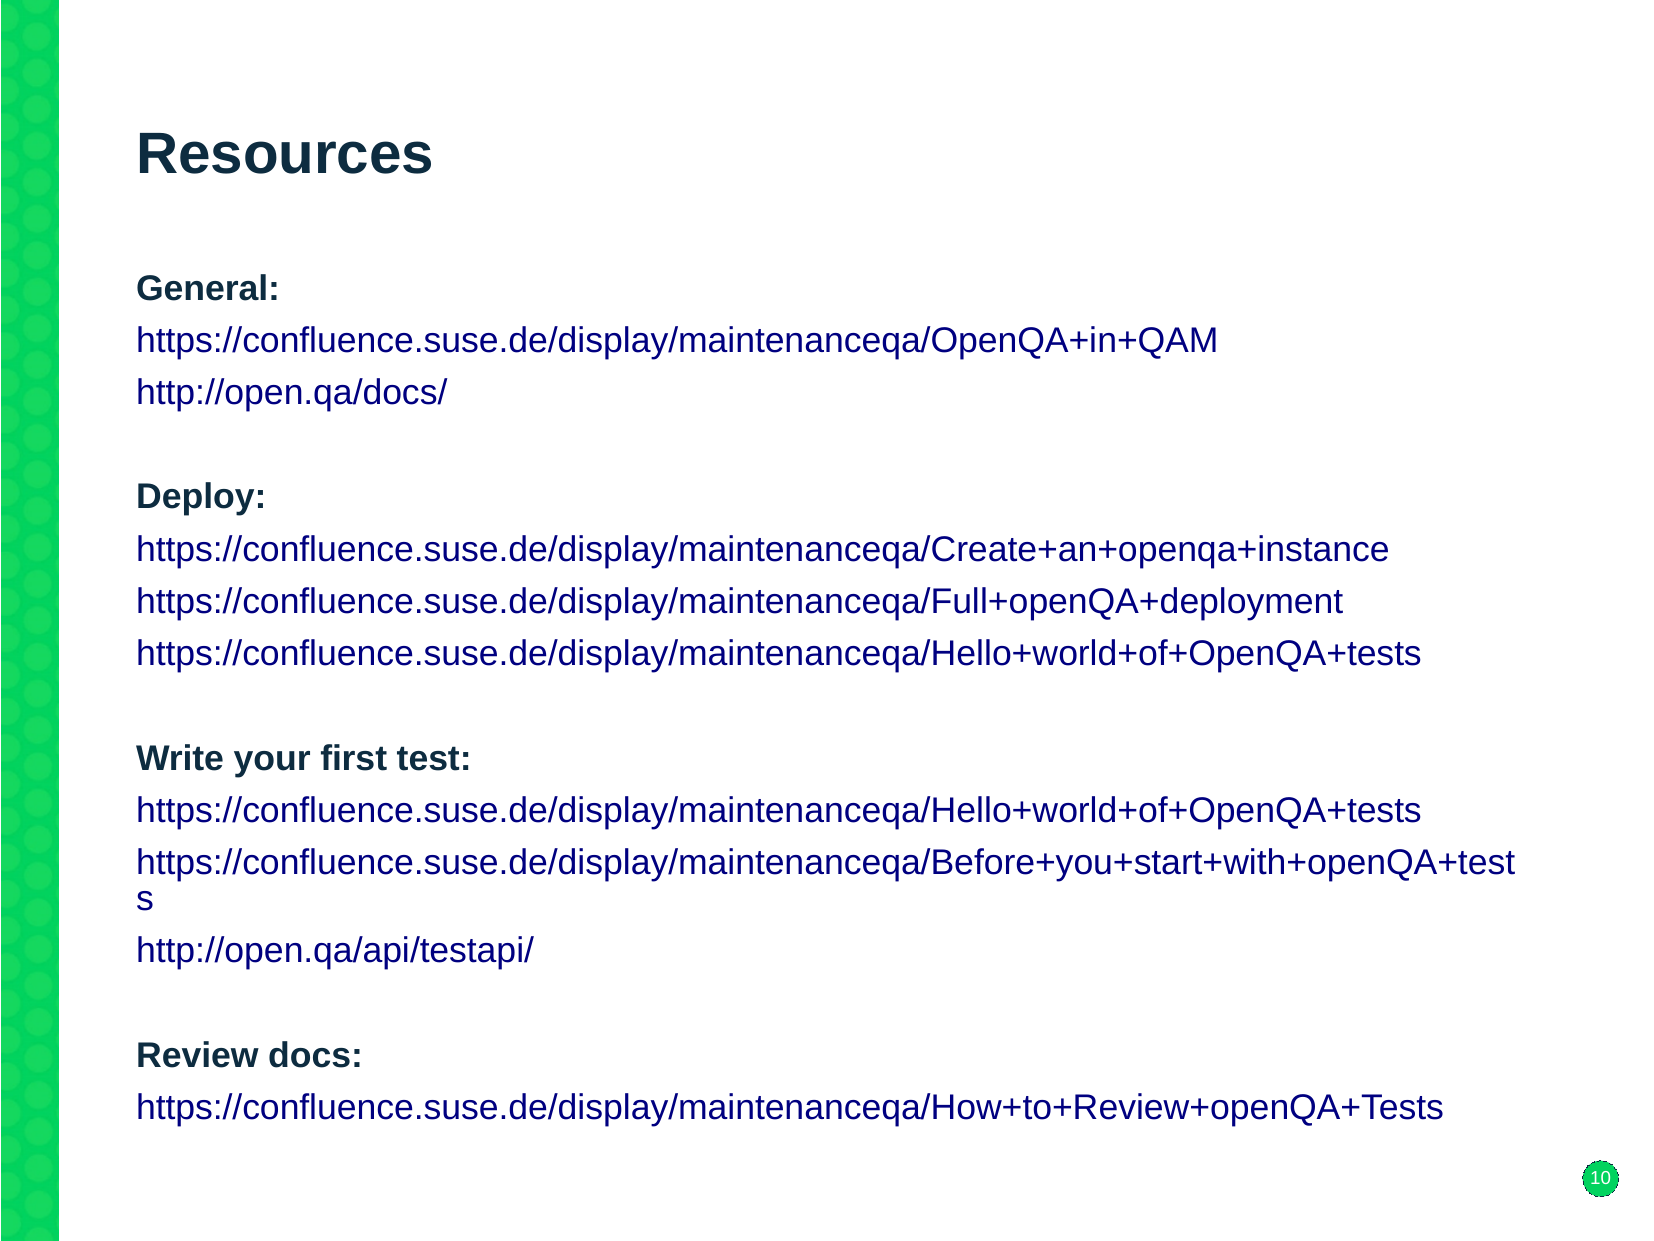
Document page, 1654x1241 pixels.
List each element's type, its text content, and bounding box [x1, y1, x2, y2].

list General: https://confluence.suse.de/display/maintenanceqa/OpenQA+in+QAM http://open.qa/docs/ Deploy: https://confluence.suse.de/display/maintenanceqa/Create+an+openqa+instance https://confluence.suse.de/display/maintenanceqa/Full+openQA+deployment https://confluence.suse.de/display/maintenanceqa/Hello+world+of+OpenQA+tests Write your first test: https://confluence.suse.de/display/maintenanceqa/Hello+world+of+OpenQA+tests https://confluence.suse.de/display/maintenanceqa/Before+you+start+with+openQA+tests http://open.qa/api/testapi/ Review docs: https://confluence.suse.de/display/maintenanceqa/How+to+Review+openQA+Tests [121, 256, 1531, 1100]
picture [1, 0, 59, 1241]
title Resources [121, 49, 1531, 256]
